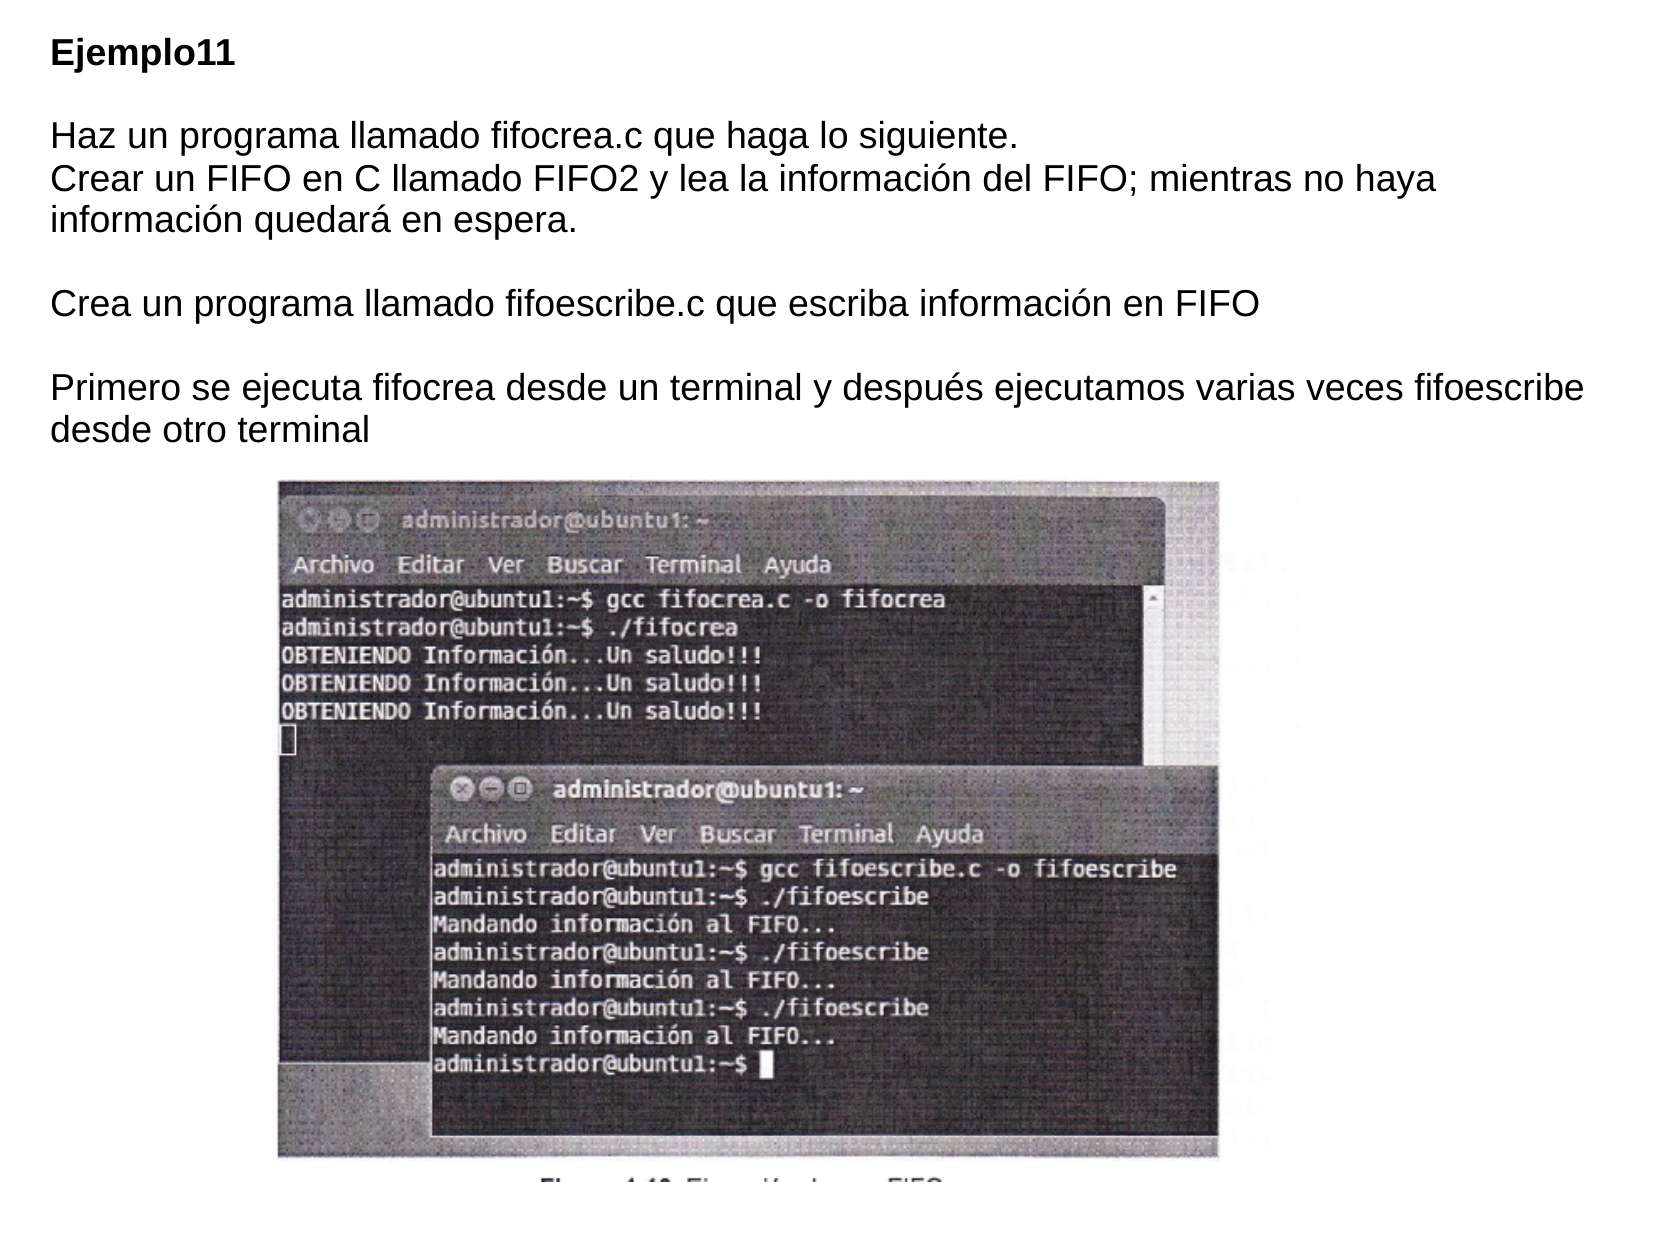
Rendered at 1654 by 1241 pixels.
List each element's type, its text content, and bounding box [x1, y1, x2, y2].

picture [248, 460, 1347, 1182]
text_box Ejemplo11 Haz un programa llamado fifocrea.c que haga lo siguiente. Crear un FIFO en C llamado FIFO2 y lea la información del FIFO; mientras no haya información quedará en espera. Crea un programa llamado fifoescribe.c que escriba información en FIFO Primero se ejecuta fifocrea desde un terminal y después ejecutamos varias veces fifoescribe desde otro terminal [35, 23, 1619, 545]
